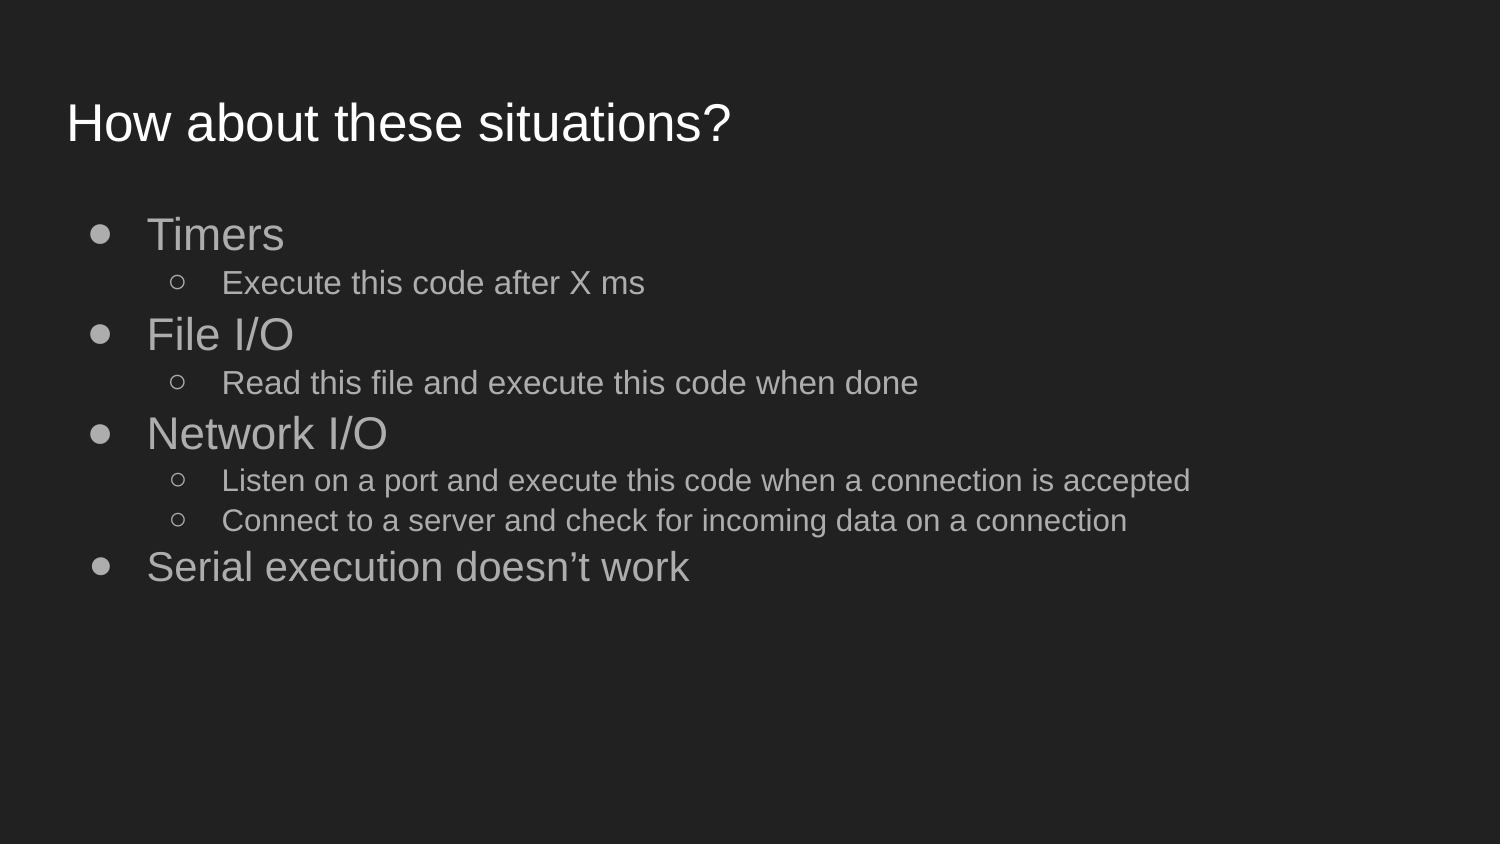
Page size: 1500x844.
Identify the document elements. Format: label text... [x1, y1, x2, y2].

list Timers Execute this code after X ms File I/O Read this file and execute this code when done Network I/O Listen on a port and execute this code when a connection is accepted Connect to a server and check for incoming data on a connection Serial execution doesn’t work [56, 186, 1455, 662]
title How about these situations? [51, 72, 1449, 167]
